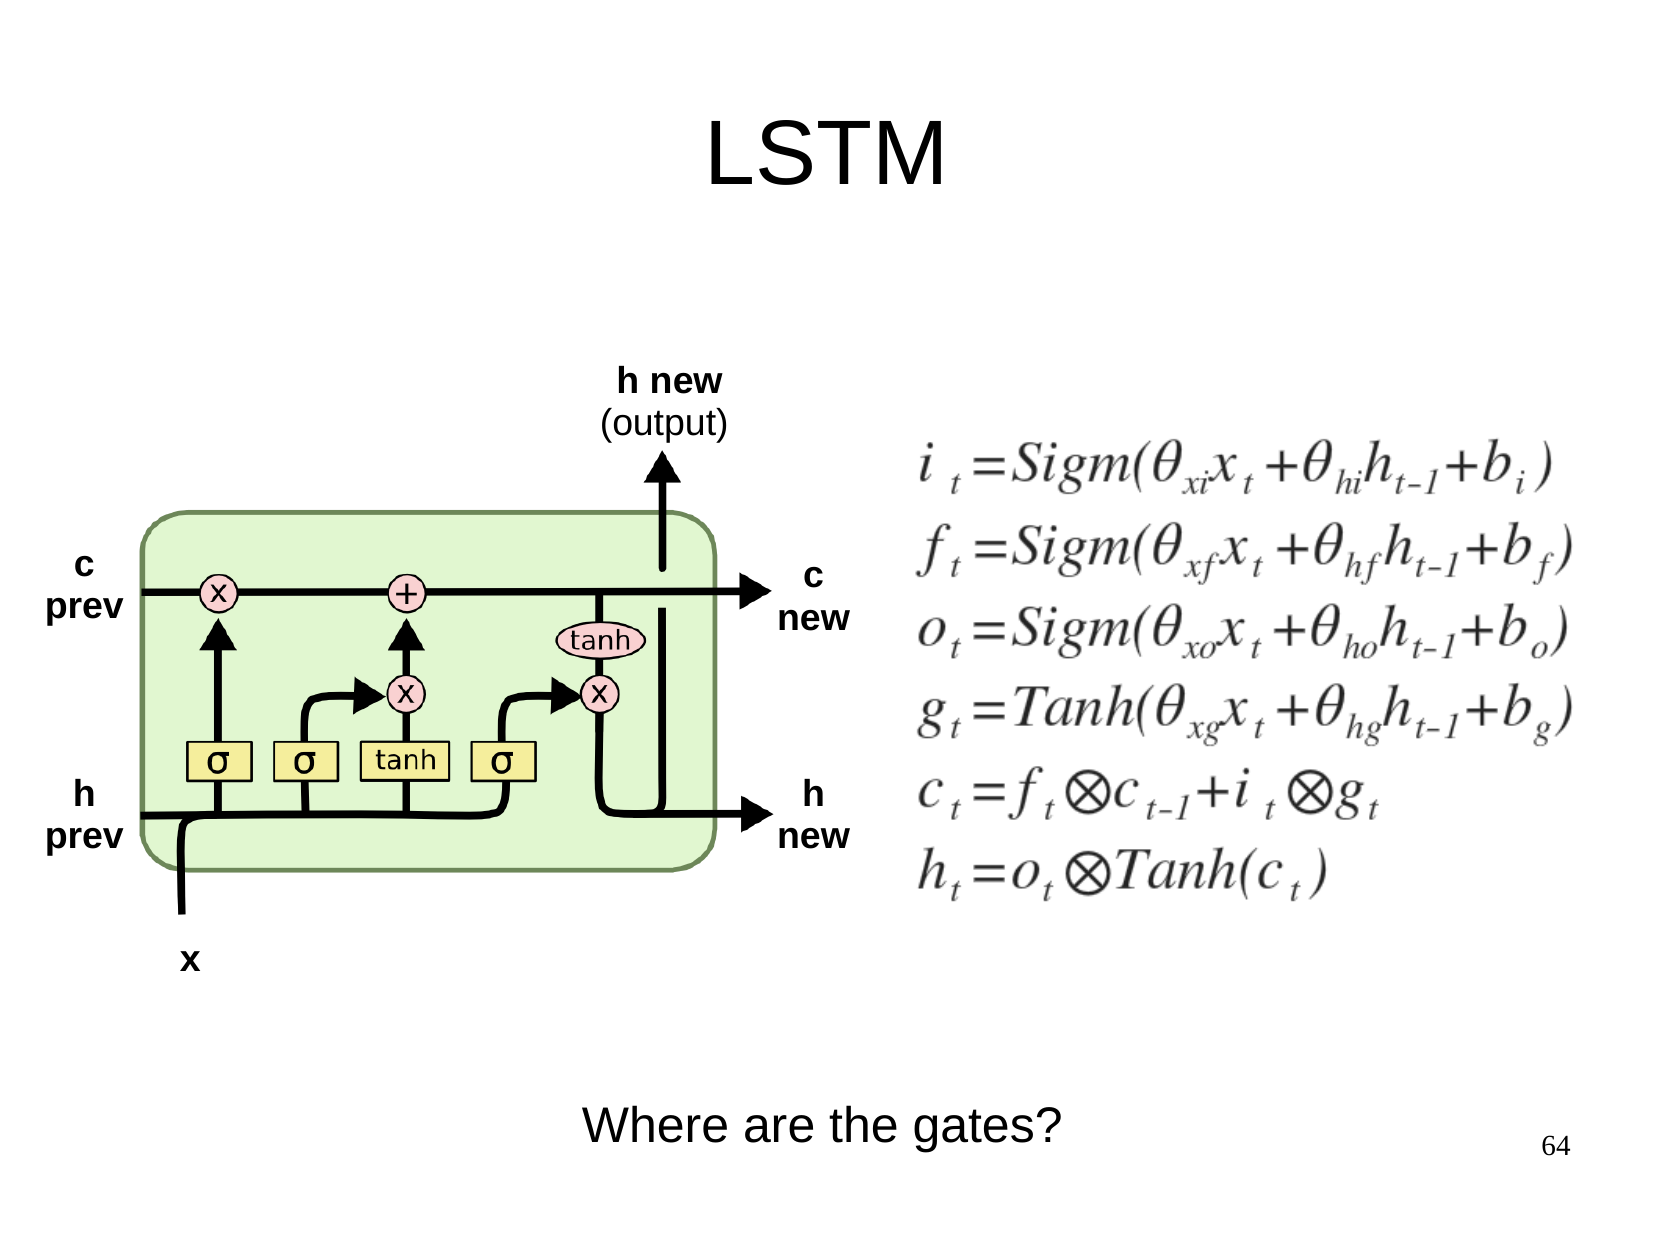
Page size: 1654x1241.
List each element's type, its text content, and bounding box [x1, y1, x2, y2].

text_box Where are the gates? [289, 1042, 1356, 1208]
text_box h new (output) [585, 351, 744, 451]
picture [57, 387, 809, 971]
text_box c new [762, 546, 865, 688]
title LSTM [82, 49, 1571, 257]
text_box x [165, 930, 216, 987]
text_box h prev [30, 765, 139, 864]
picture [908, 430, 1584, 989]
text_box h new [762, 765, 865, 906]
text_box c prev [30, 534, 139, 634]
